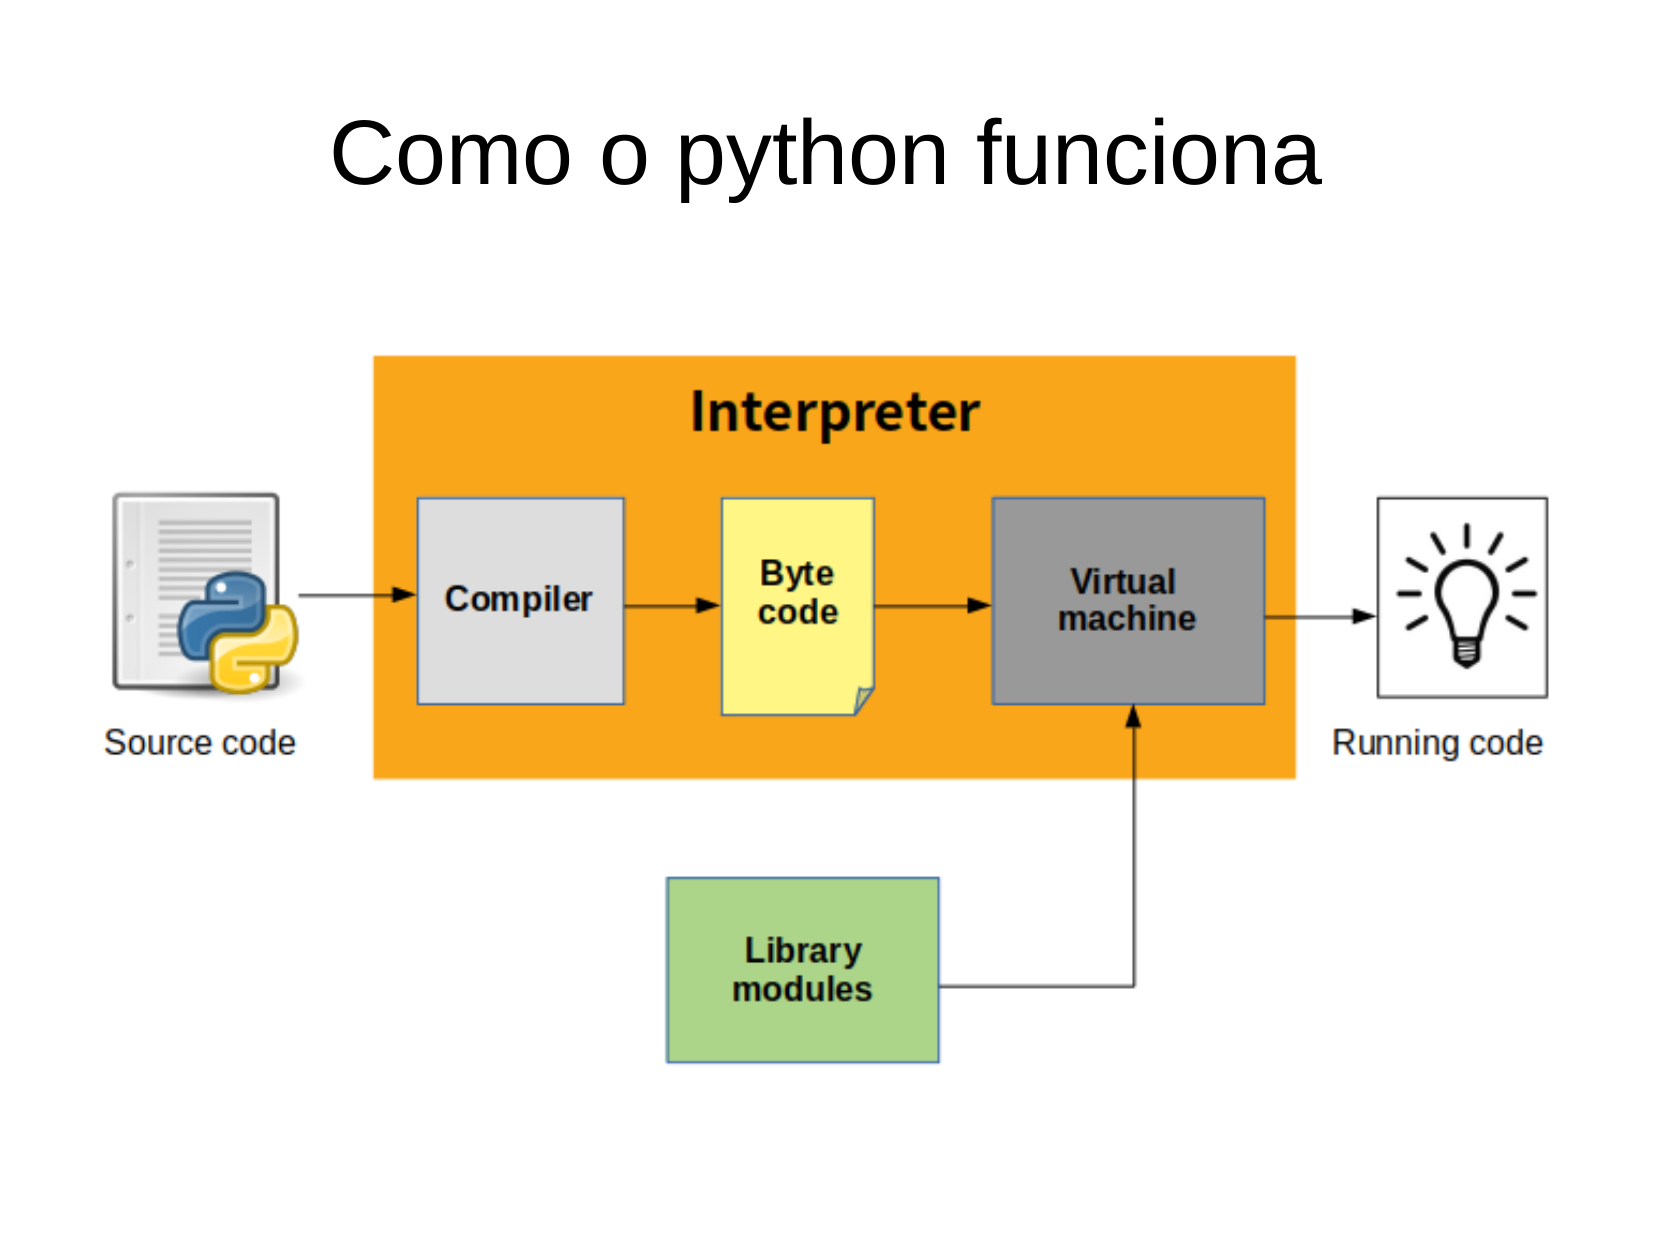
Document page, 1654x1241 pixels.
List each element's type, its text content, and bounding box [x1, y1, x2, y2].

title Como o python funciona [82, 49, 1571, 257]
picture [85, 290, 1581, 1111]
